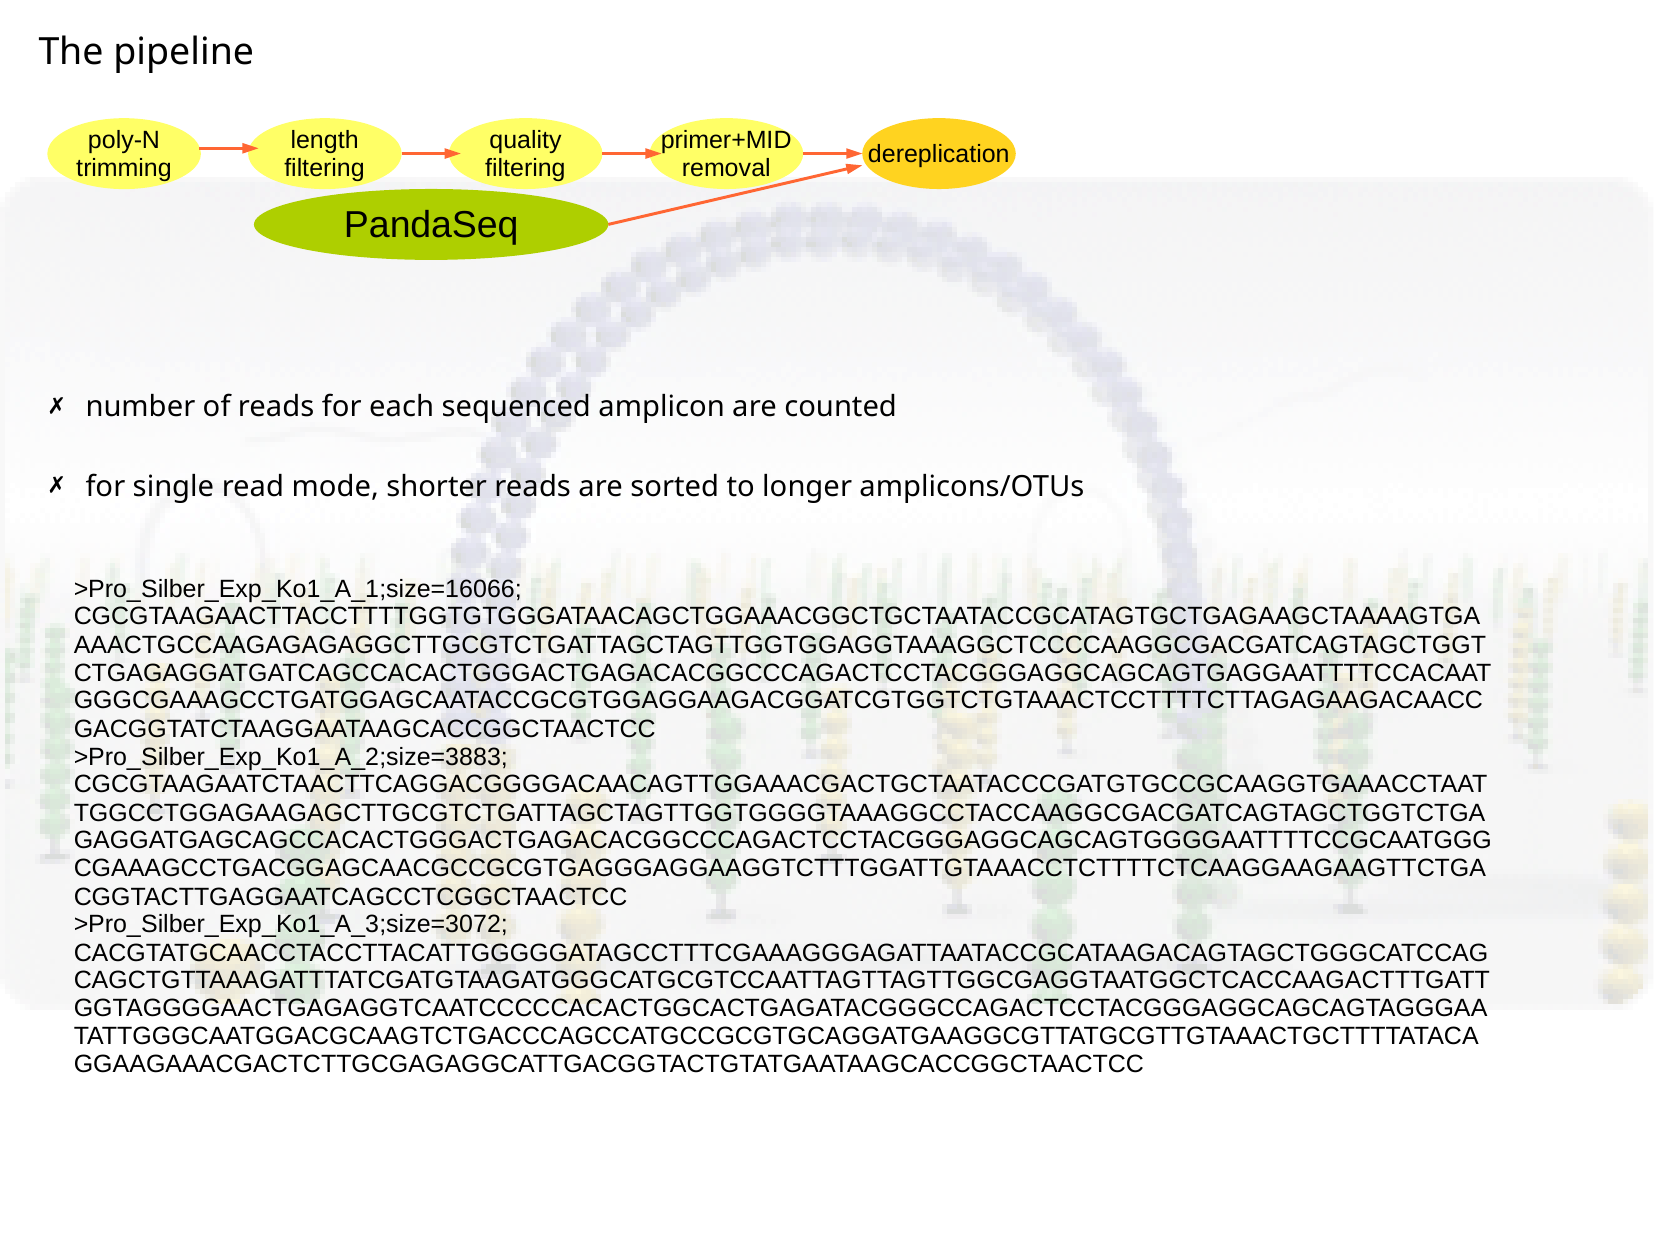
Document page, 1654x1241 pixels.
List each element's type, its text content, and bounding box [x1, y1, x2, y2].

text_box PandaSeq [253, 188, 609, 260]
text_box dereplication [862, 118, 1016, 190]
text_box primer+MID removal [650, 118, 804, 190]
text_box length filtering [248, 118, 402, 190]
text_box number of reads for each sequenced amplicon are counted for single read mode, shorter reads are sorted to longer amplicons/OTUs [35, 378, 1331, 684]
text_box The pipeline [23, 16, 304, 92]
text_box poly-N trimming [47, 118, 201, 190]
text_box [0, 0, 1654, 1241]
text_box >Pro_Silber_Exp_Ko1_A_1;size=16066; CGCGTAAGAACTTACCTTTTGGTGTGGGATAACAGCTGGAAACGGCTGCTAATACCGCATAGTGCTGAGAAGCTAAAAGTGAAAACTGCCAAGAGAGAGGCTTGCGTCTGATTAGCTAGTTGGTGGAGGTAAAGGCTCCCCAAGGCGACGATCAGTAGCTGGTCTGAGAGGATGATCAGCCACACTGGGACTGAGACACGGCCCAGACTCCTACGGGAGGCAGCAGTGAGGAATTTTCCACAATGGGCGAAAGCCTGATGGAGCAATACCGCGTGGAGGAAGACGGATCGTGGTCTGTAAACTCCTTTTCTTAGAGAAGACAACCGACGGTATCTAAGGAATAAGCACCGGCTAACTCC >Pro_Silber_Exp_Ko1_A_2;size=3883; CGCGTAAGAATCTAACTTCAGGACGGGGACAACAGTTGGAAACGACTGCTAATACCCGATGTGCCGCAAGGTGAAACCTAATTGGCCTGGAGAAGAGCTTGCGTCTGATTAGCTAGTTGGTGGGGTAAAGGCCTACCAAGGCGACGATCAGTAGCTGGTCTGAGAGGATGAGCAGCCACACTGGGACTGAGACACGGCCCAGACTCCTACGGGAGGCAGCAGTGGGGAATTTTCCGCAATGGGCGAAAGCCTGACGGAGCAACGCCGCGTGAGGGAGGAAGGTCTTTGGATTGTAAACCTCTTTTCTCAAGGAAGAAGTTCTGACGGTACTTGAGGAATCAGCCTCGGCTAACTCC >Pro_Silber_Exp_Ko1_A_3;size=3072; CACGTATGCAACCTACCTTACATTGGGGGATAGCCTTTCGAAAGGGAGATTAATACCGCATAAGACAGTAGCTGGGCATCCAGCAGCTGTTAAAGATTTATCGATGTAAGATGGGCATGCGTCCAATTAGTTAGTTGGCGAGGTAATGGCTCACCAAGACTTTGATTGGTAGGGGAACTGAGAGGTCAATCCCCCACACTGGCACTGAGATACGGGCCAGACTCCTACGGGAGGCAGCAGTAGGGAATATTGGGCAATGGACGCAAGTCTGACCCAGCCATGCCGCGTGCAGGATGAAGGCGTTATGCGTTGTAAACTGCTTTTATACAGGAAGAAACGACTCTTGCGAGAGGCATTGACGGTACTGTATGAATAAGCACCGGCTAACTCC [59, 566, 1512, 1170]
